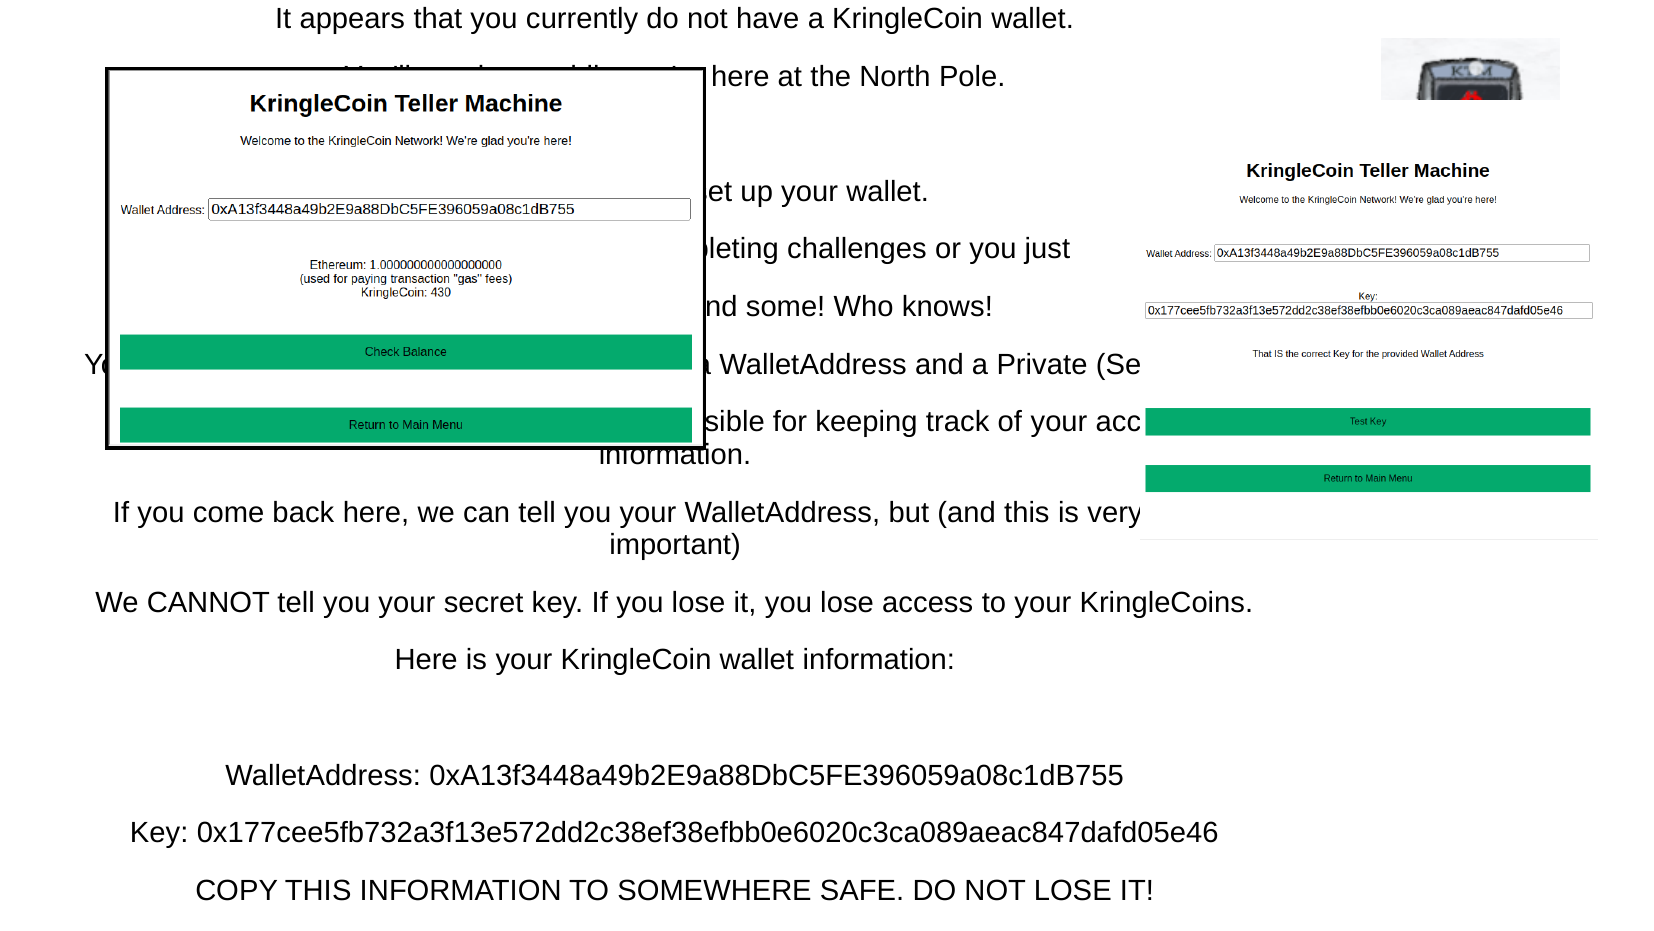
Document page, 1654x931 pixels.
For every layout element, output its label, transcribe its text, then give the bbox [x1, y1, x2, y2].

picture [105, 67, 706, 451]
picture [1140, 38, 1598, 541]
text_box KringleCoin Teller Machine Welcome to the KringleCoin Network! We're glad you're here! It appears that you currently do not have a KringleCoin wallet. You'll need one while you're here at the North Pole. Let's get started and set up your wallet. You'll earn KringleCoins for completing challenges or you just might be lucky enough to find some! Who knows! Your KringleCoin wallet consists of two values, a WalletAddress and a Private (Secret) Key. This is critically important: YOU are responsible for keeping track of your account information. If you come back here, we can tell you your WalletAddress, but (and this is very, VERY important) We CANNOT tell you your secret key. If you lose it, you lose access to your KringleCoins. Here is your KringleCoin wallet information: WalletAddress: 0xA13f3448a49b2E9a88DbC5FE396059a08c1dB755 Key: 0x177cee5fb732a3f13e572dd2c38ef38efbb0e6020c3ca089aeac847dafd05e46 COPY THIS INFORMATION TO SOMEWHERE SAFE. DO NOT LOSE IT! [60, 0, 1291, 931]
